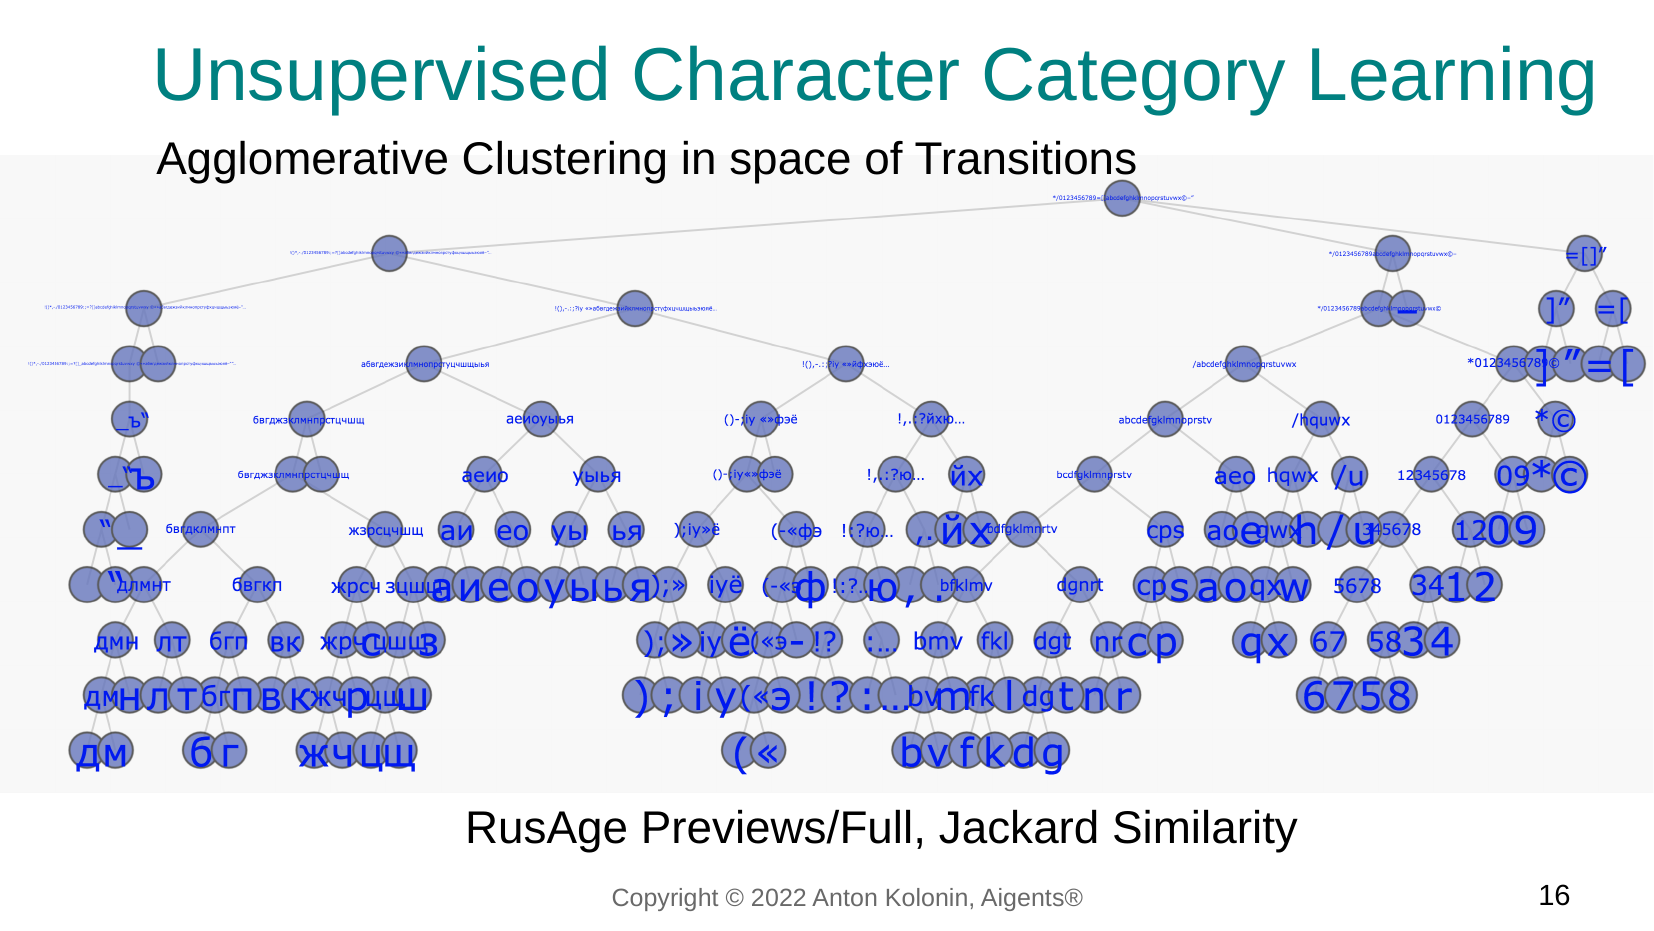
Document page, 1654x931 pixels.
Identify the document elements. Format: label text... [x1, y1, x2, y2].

text_box RusAge Previews/Full, Jackard Similarity [450, 795, 1327, 879]
text_box Agglomerative Clustering in space of Transitions [141, 125, 1200, 210]
picture [0, 155, 1654, 793]
text_box Unsupervised Character Category Learning [24, 5, 1654, 142]
